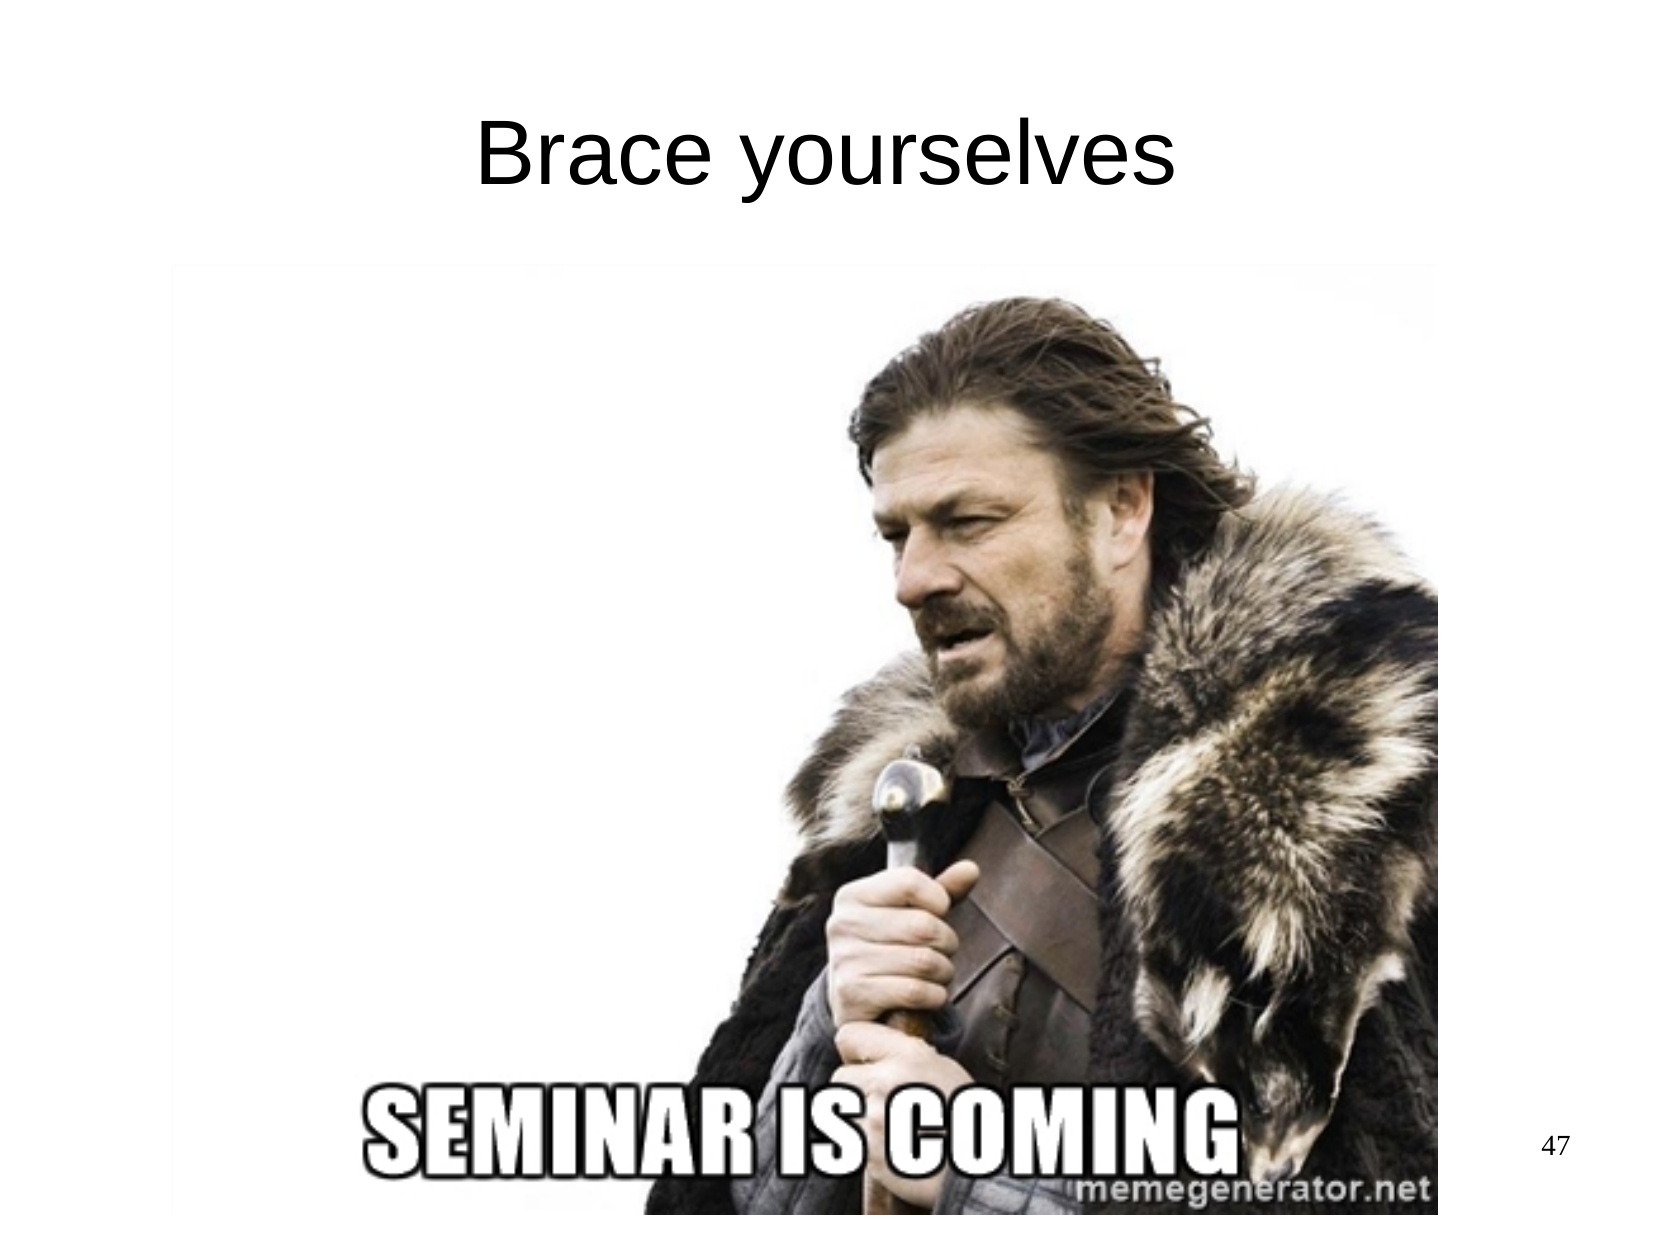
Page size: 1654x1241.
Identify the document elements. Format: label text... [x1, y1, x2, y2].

title Brace yourselves [82, 49, 1571, 257]
picture [171, 264, 1438, 1215]
